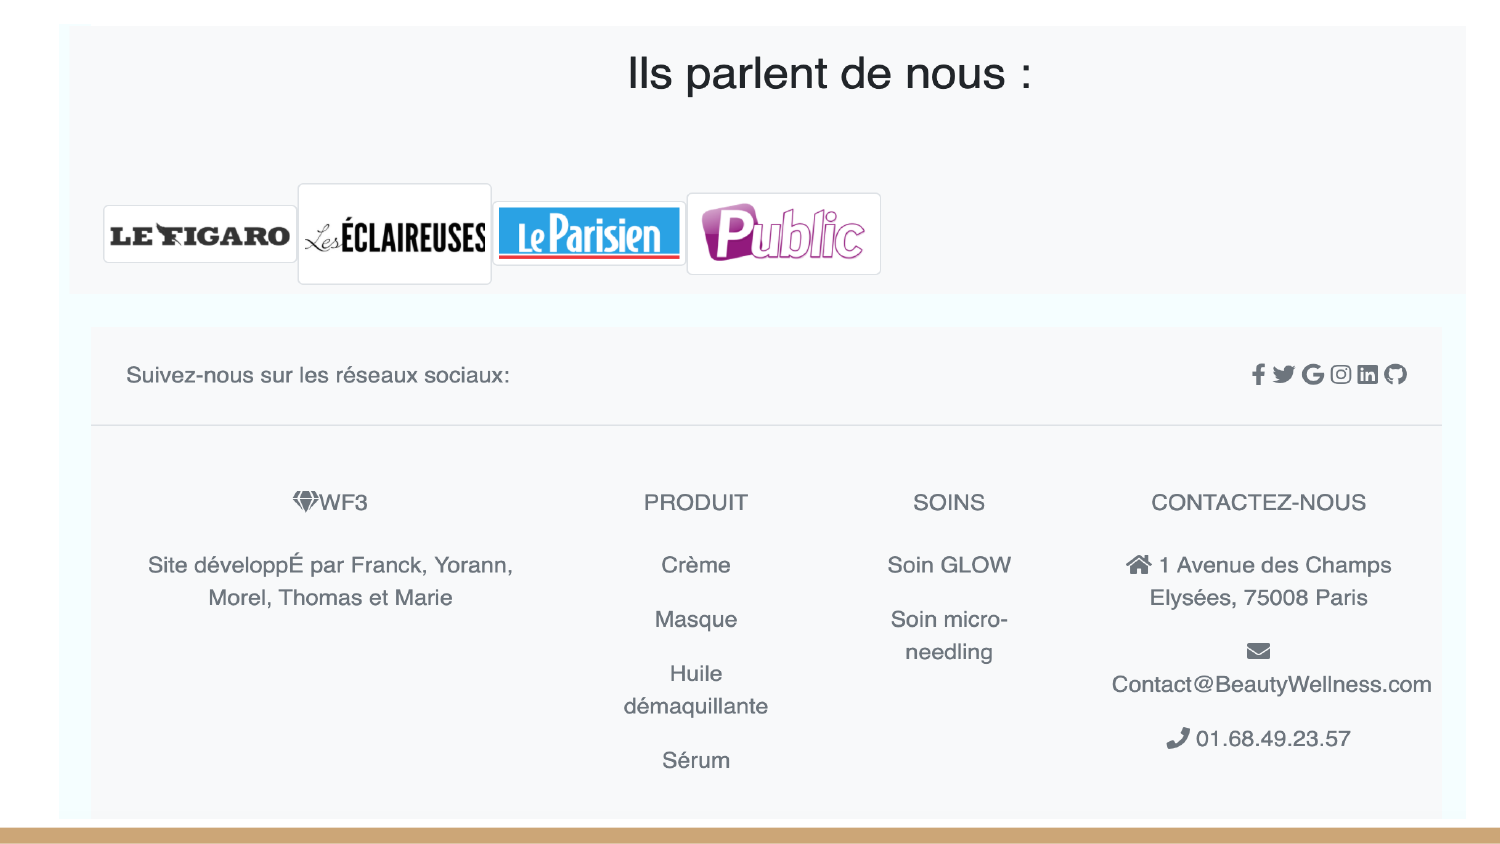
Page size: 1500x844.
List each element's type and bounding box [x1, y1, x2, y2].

picture [59, 24, 1466, 819]
